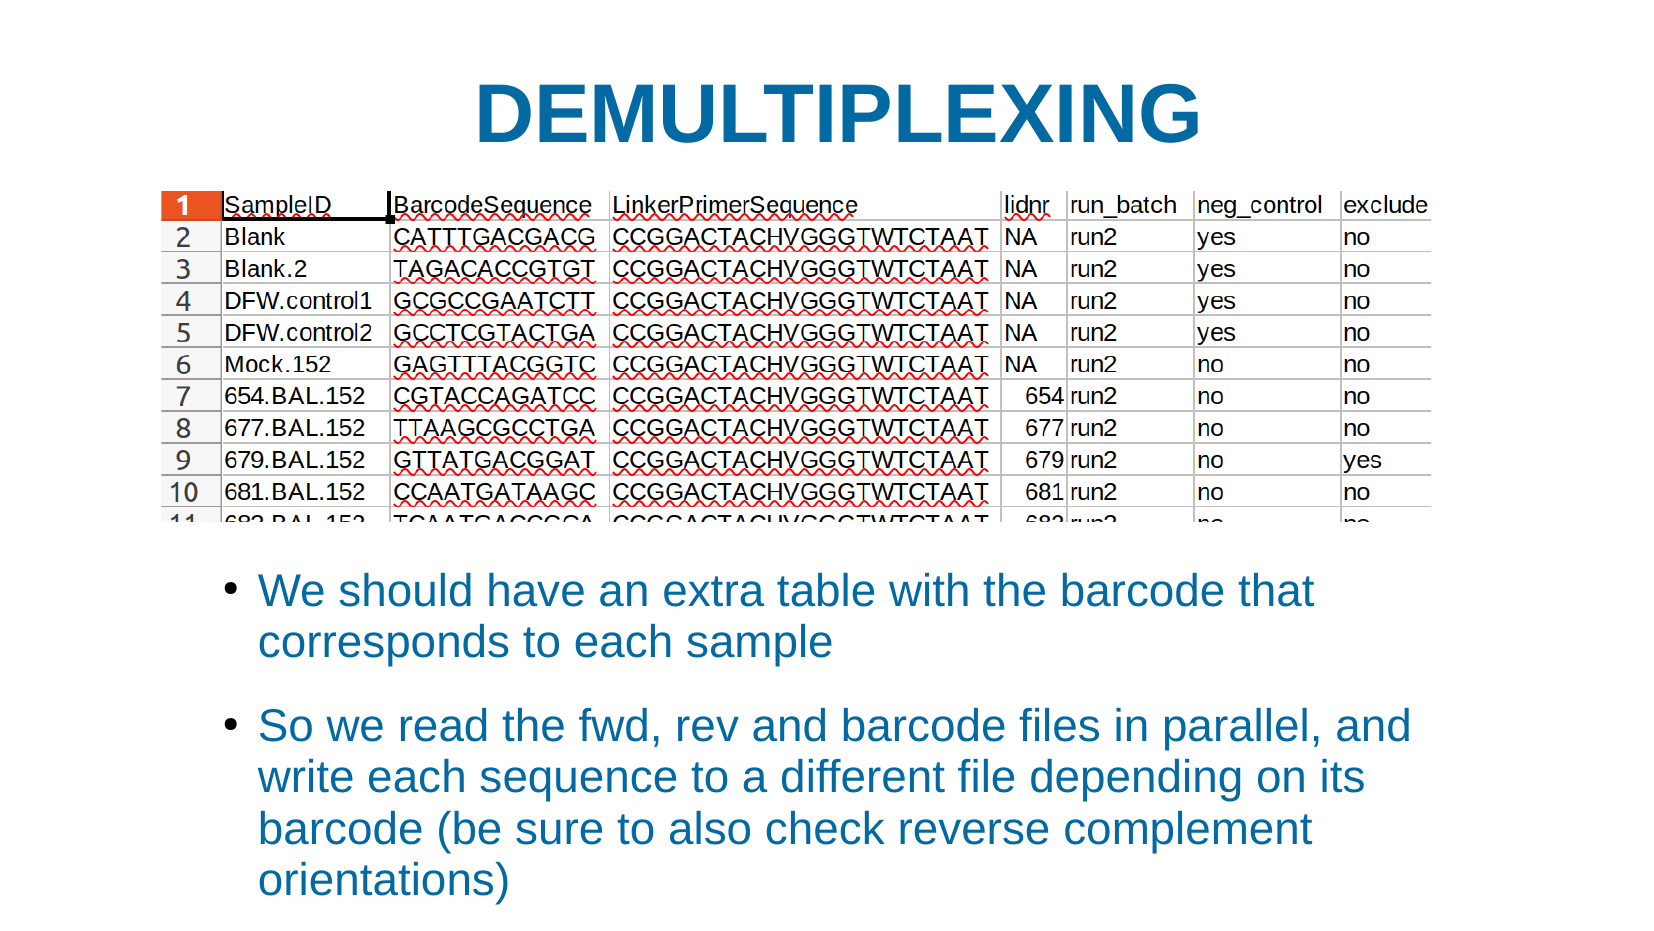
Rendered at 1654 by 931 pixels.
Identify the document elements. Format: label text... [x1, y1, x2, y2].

text_box We should have an extra table with the barcode that corresponds to each sample So we read the fwd, rev and barcode files in parallel, and write each sequence to a different file depending on its barcode (be sure to also check reverse complement orientations) [207, 557, 1453, 913]
picture [161, 191, 1432, 522]
text_box DEMULTIPLEXING [388, 59, 1289, 168]
